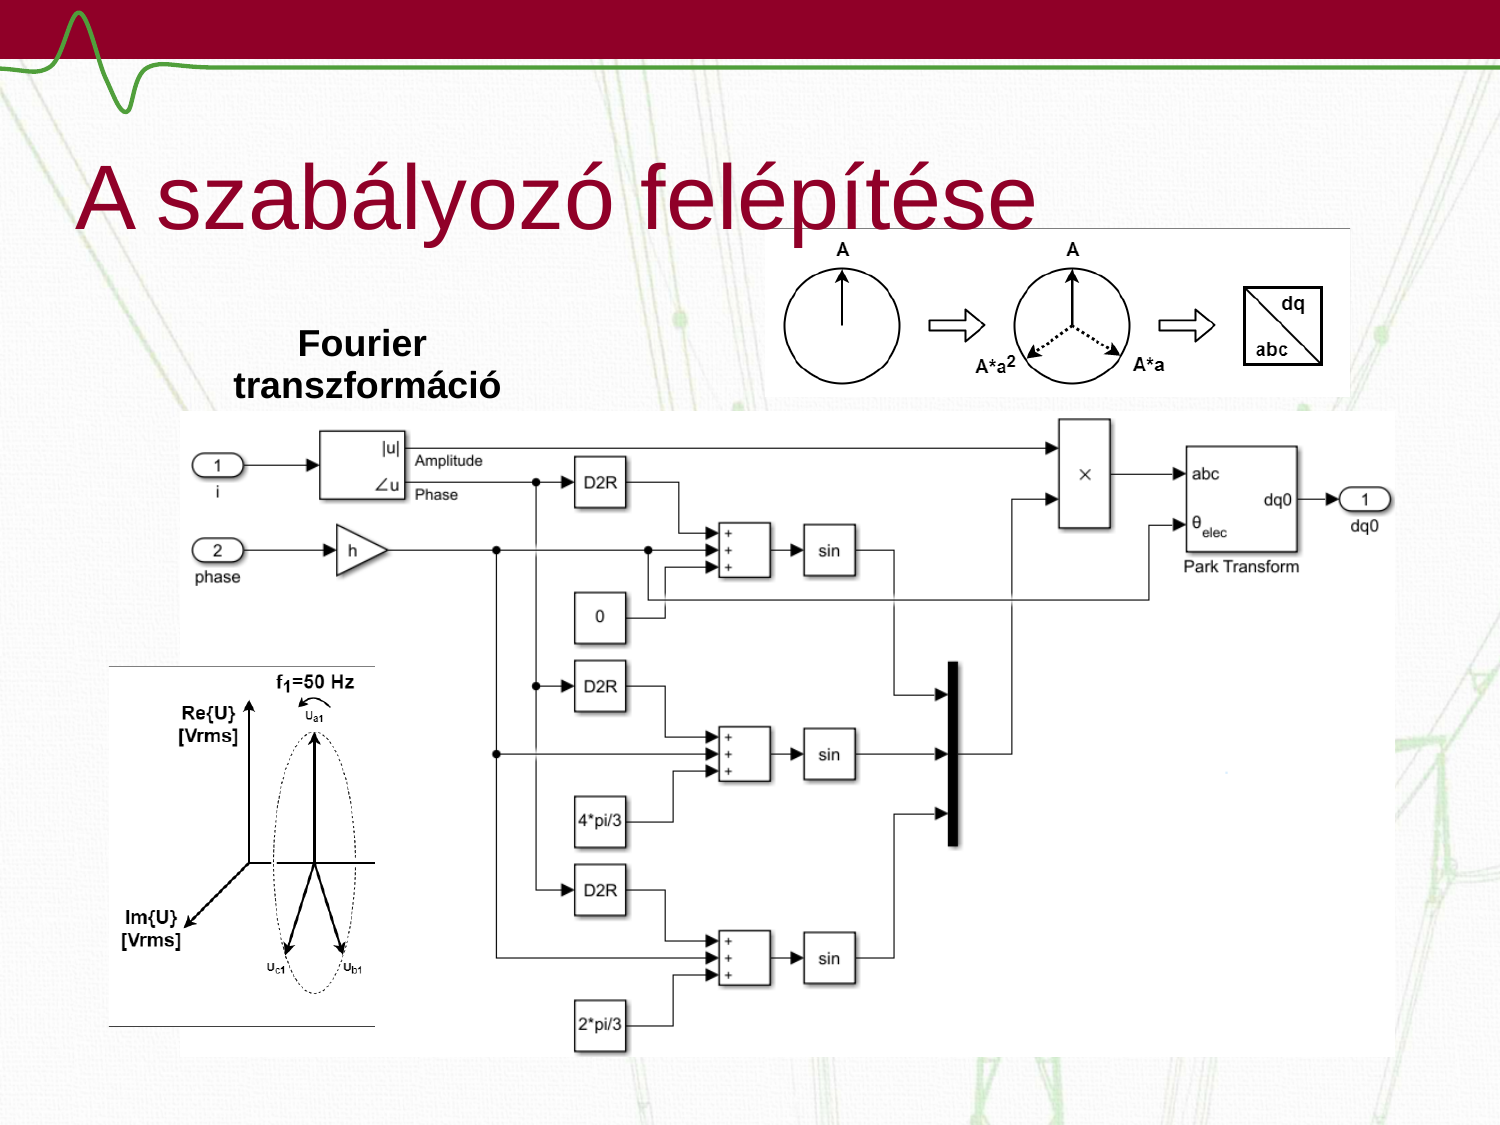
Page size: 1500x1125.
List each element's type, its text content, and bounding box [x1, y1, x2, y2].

picture [0, 59, 53, 69]
text_box Fourier transzformáció [90, 314, 646, 414]
title A szabályozó felépítése [75, 103, 1426, 292]
picture [102, 59, 1500, 103]
picture [0, 59, 1500, 1125]
